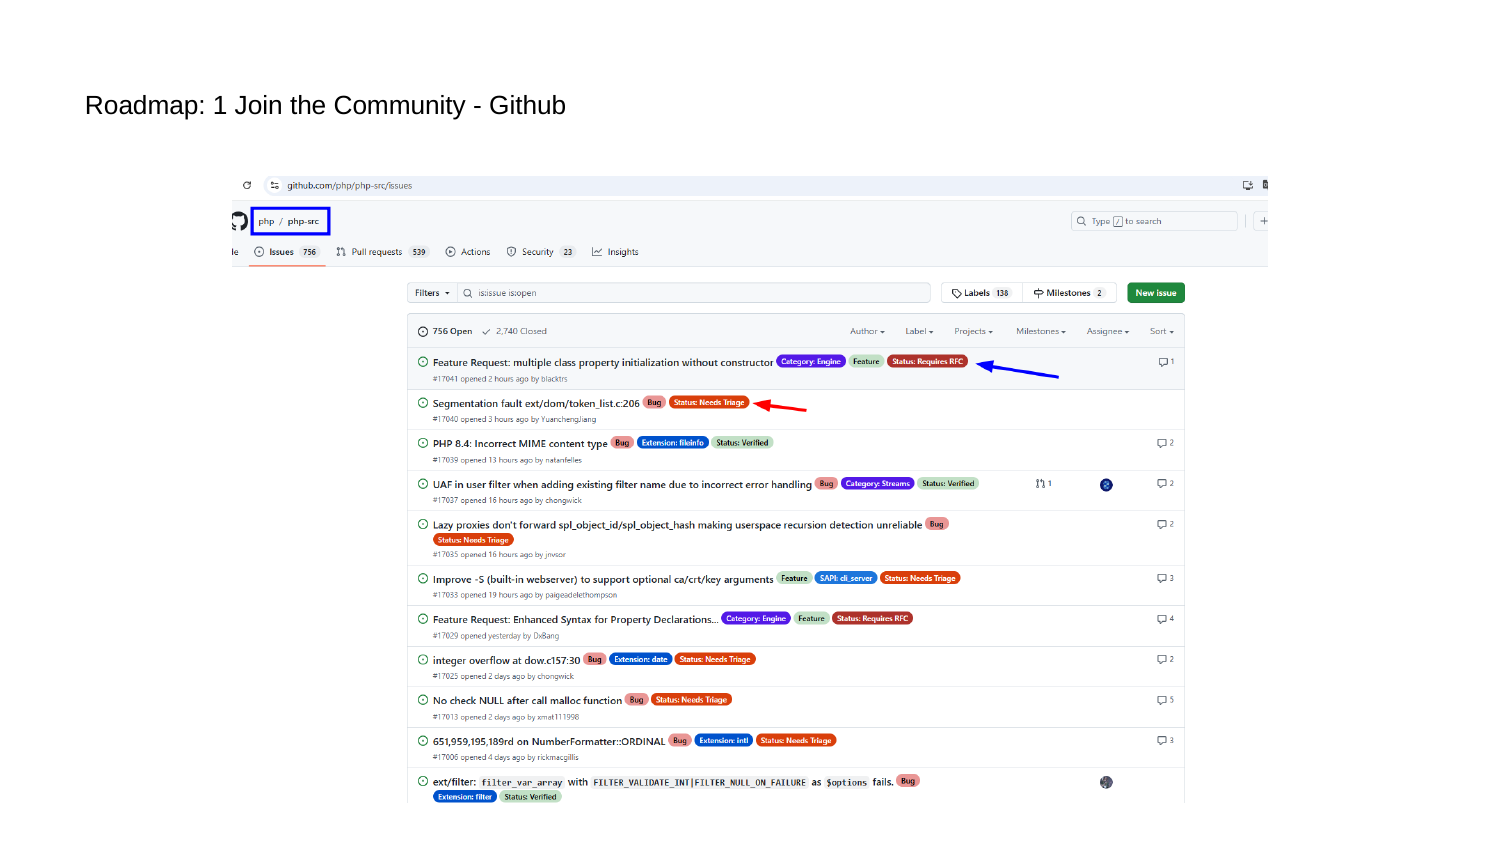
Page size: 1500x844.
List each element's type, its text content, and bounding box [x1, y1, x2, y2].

title Roadmap: 1 Join the Community - Github [69, 72, 1468, 167]
picture [232, 176, 1268, 803]
